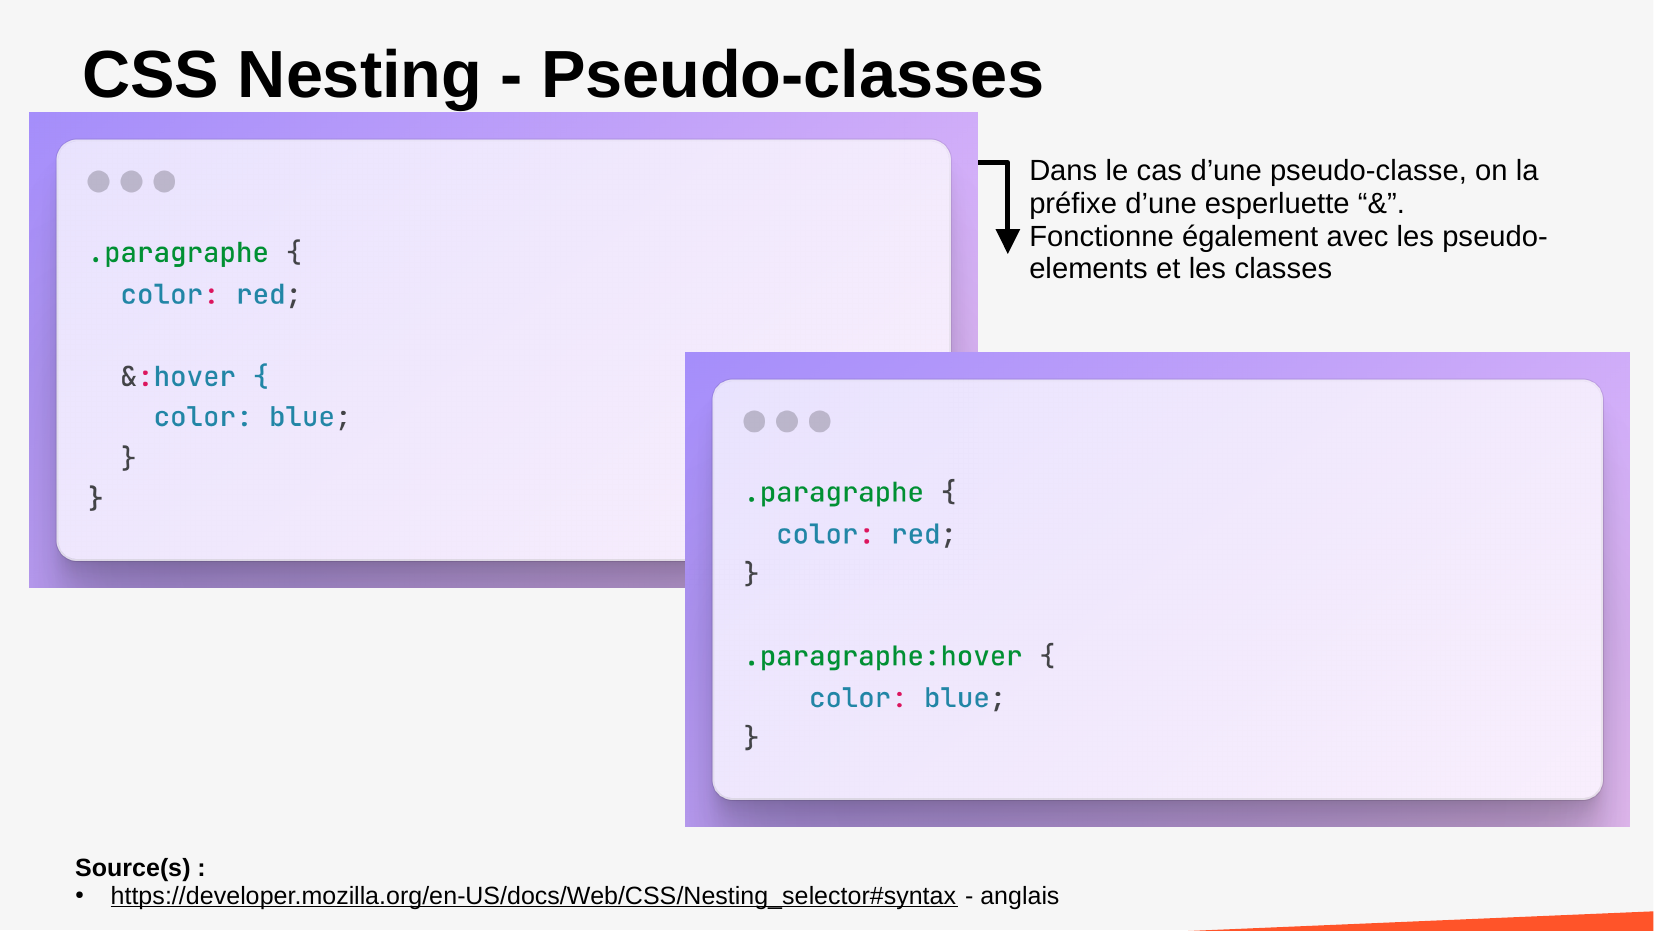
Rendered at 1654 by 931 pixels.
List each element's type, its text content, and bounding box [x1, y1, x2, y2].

title CSS Nesting - Pseudo-classes [82, 37, 1329, 114]
picture [29, 112, 1630, 827]
text_box Dans le cas d’une pseudo-classe, on la préfixe d’une esperluette “&”. Fonctionne également avec les pseudo-elements et les classes [1014, 146, 1625, 293]
text_box [1188, 911, 1654, 931]
text_box Source(s) : https://developer.mozilla.org/en-US/docs/Web/CSS/Nesting_selector#syntax - anglais [60, 803, 1546, 917]
